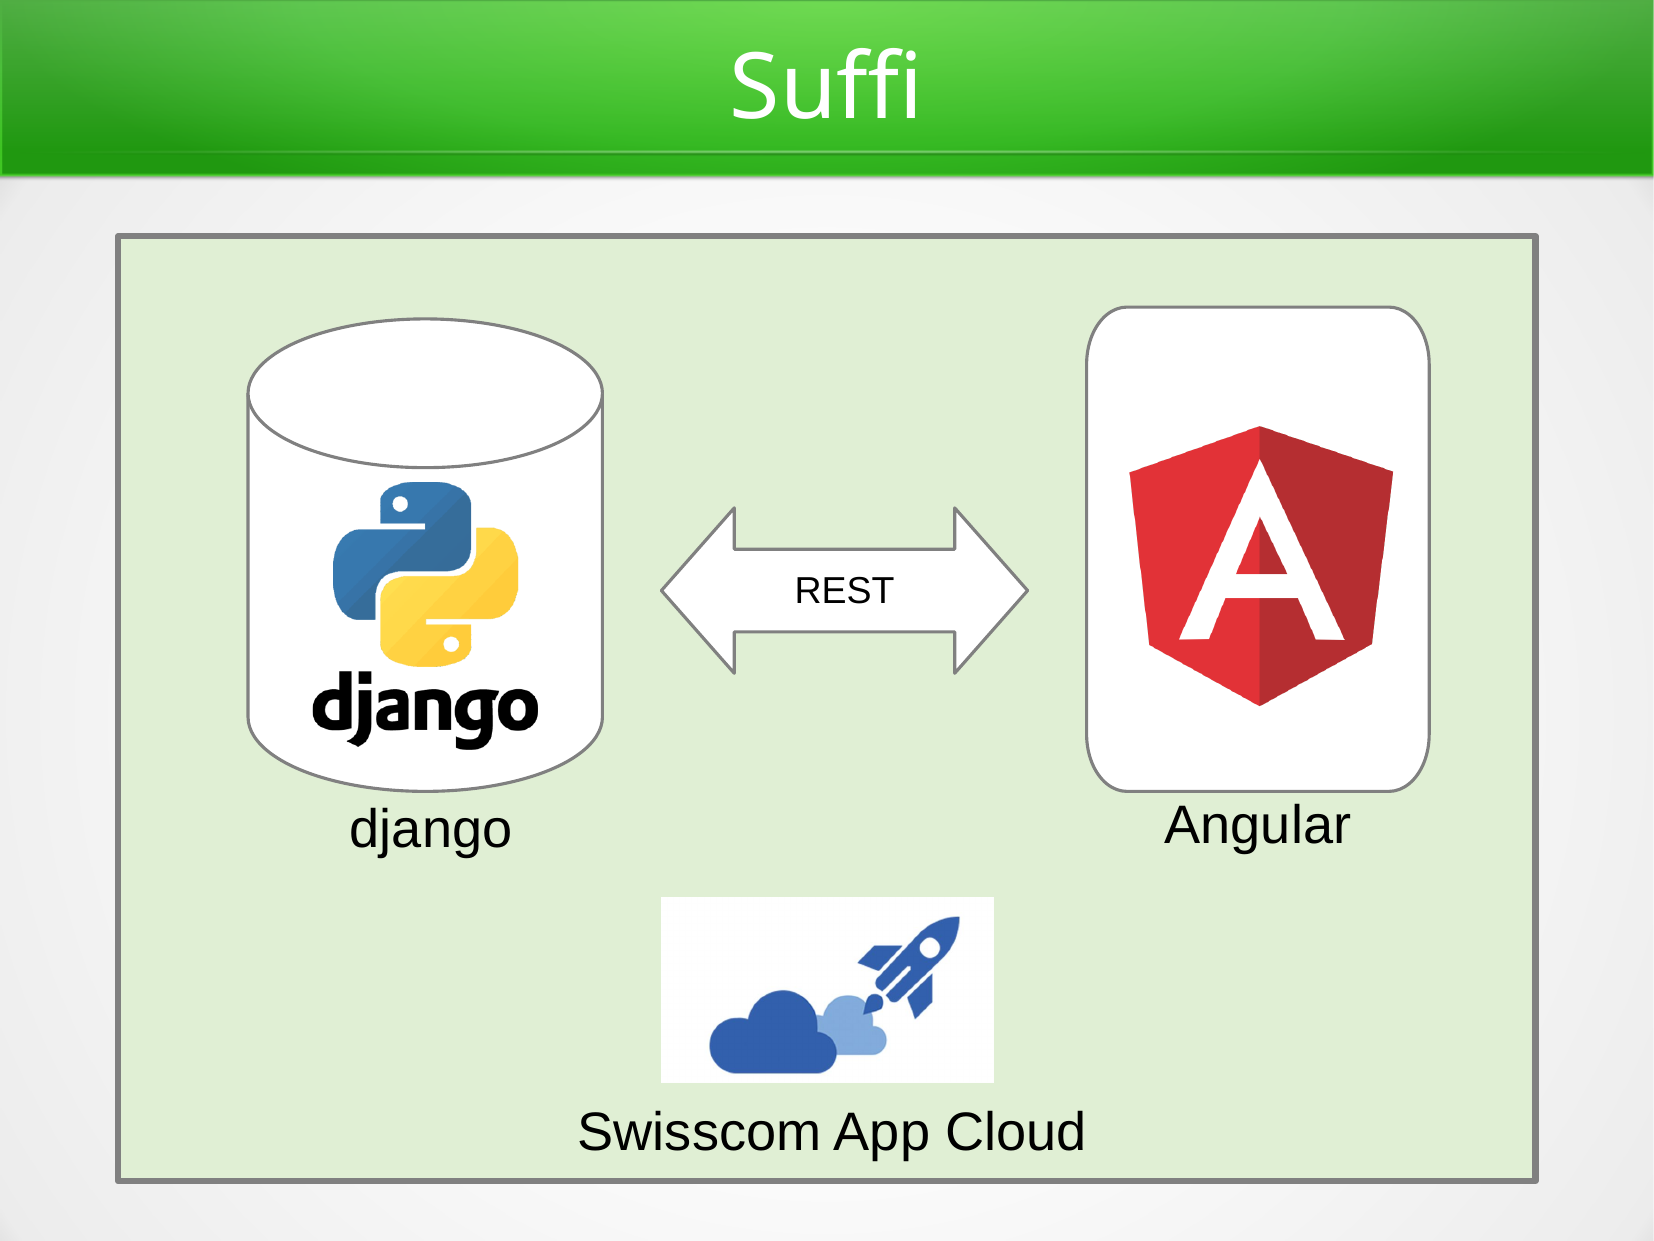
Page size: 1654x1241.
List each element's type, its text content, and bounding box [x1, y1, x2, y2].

picture [0, 0, 1654, 1241]
text_box Swisscom App Cloud [543, 1093, 1123, 1170]
text_box django [141, 791, 721, 867]
text_box [118, 236, 1536, 1182]
title Suffi [82, 11, 1571, 154]
text_box REST [661, 507, 1028, 674]
text_box Angular [968, 786, 1548, 863]
